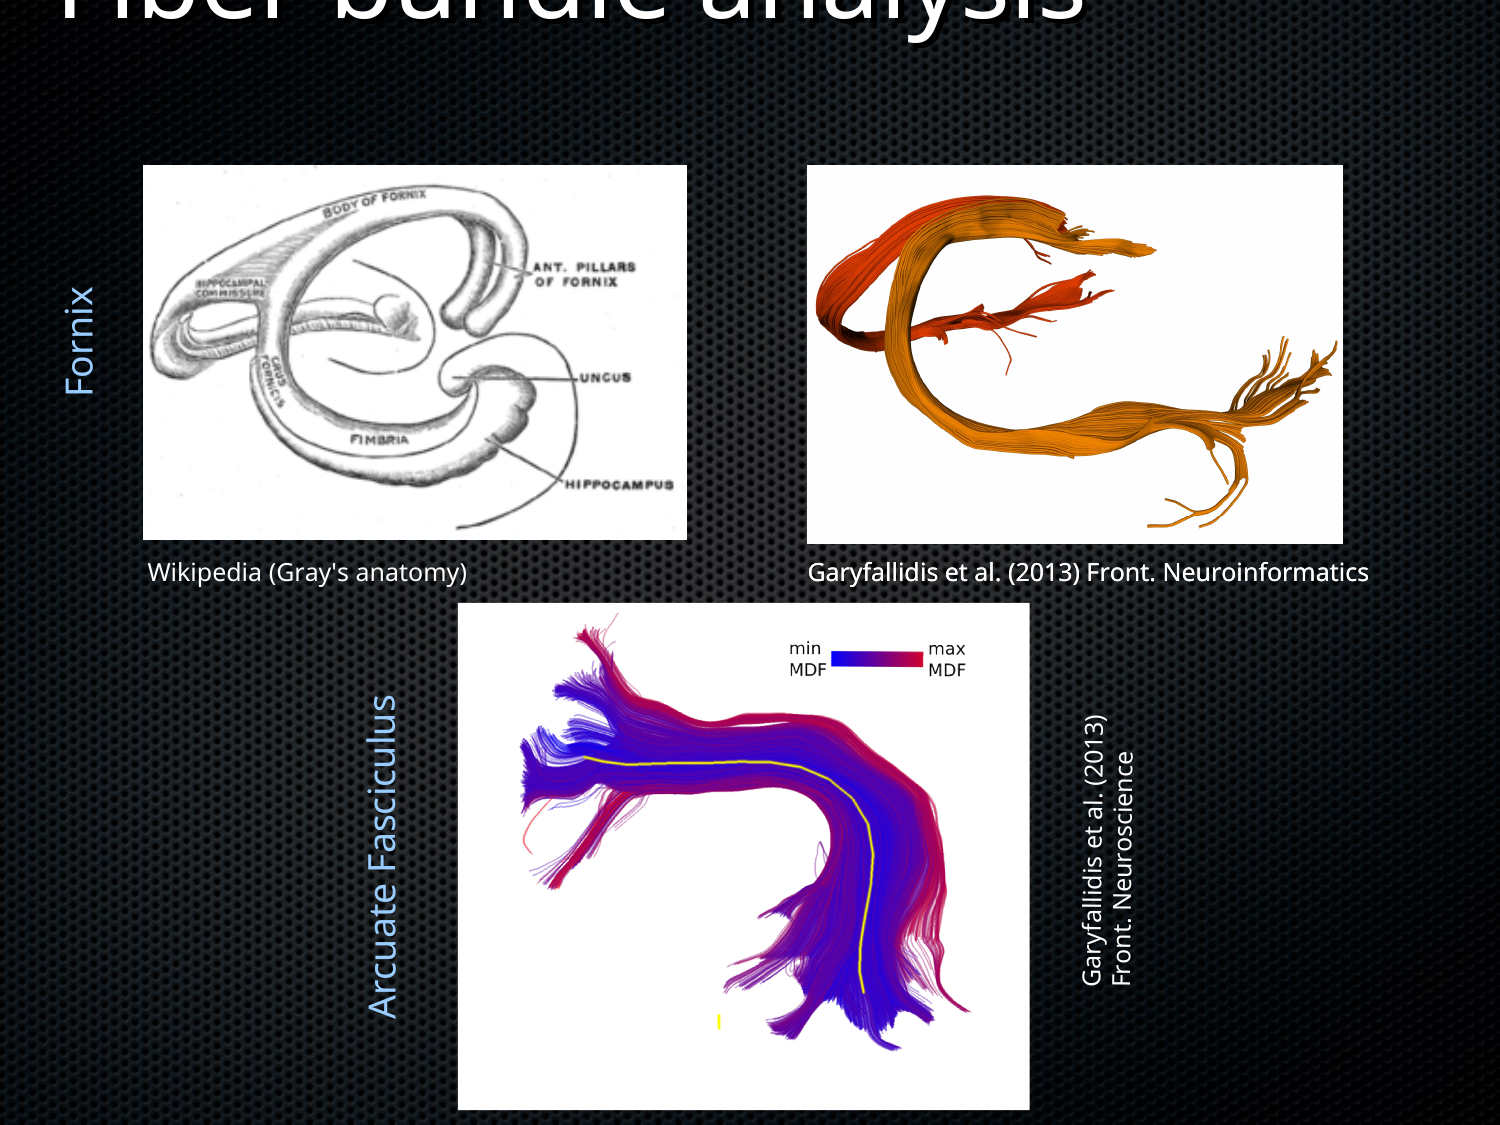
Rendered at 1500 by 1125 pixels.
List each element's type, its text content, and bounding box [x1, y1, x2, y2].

text_box Wikipedia (Gray's anatomy) [132, 549, 510, 595]
text_box [457, 602, 1030, 1111]
text_box Fornix [47, 268, 108, 413]
title Fiber bundle analysis [47, 0, 1492, 48]
picture [0, 0, 1500, 1125]
text_box Garyfallidis et al. (2013) Front. Neuroinformatics [792, 549, 1427, 595]
text_box Garyfallidis et al. (2013) Front. Neuroscience [1067, 660, 1146, 1003]
text_box Arcuate Fasciculus [348, 657, 411, 1035]
